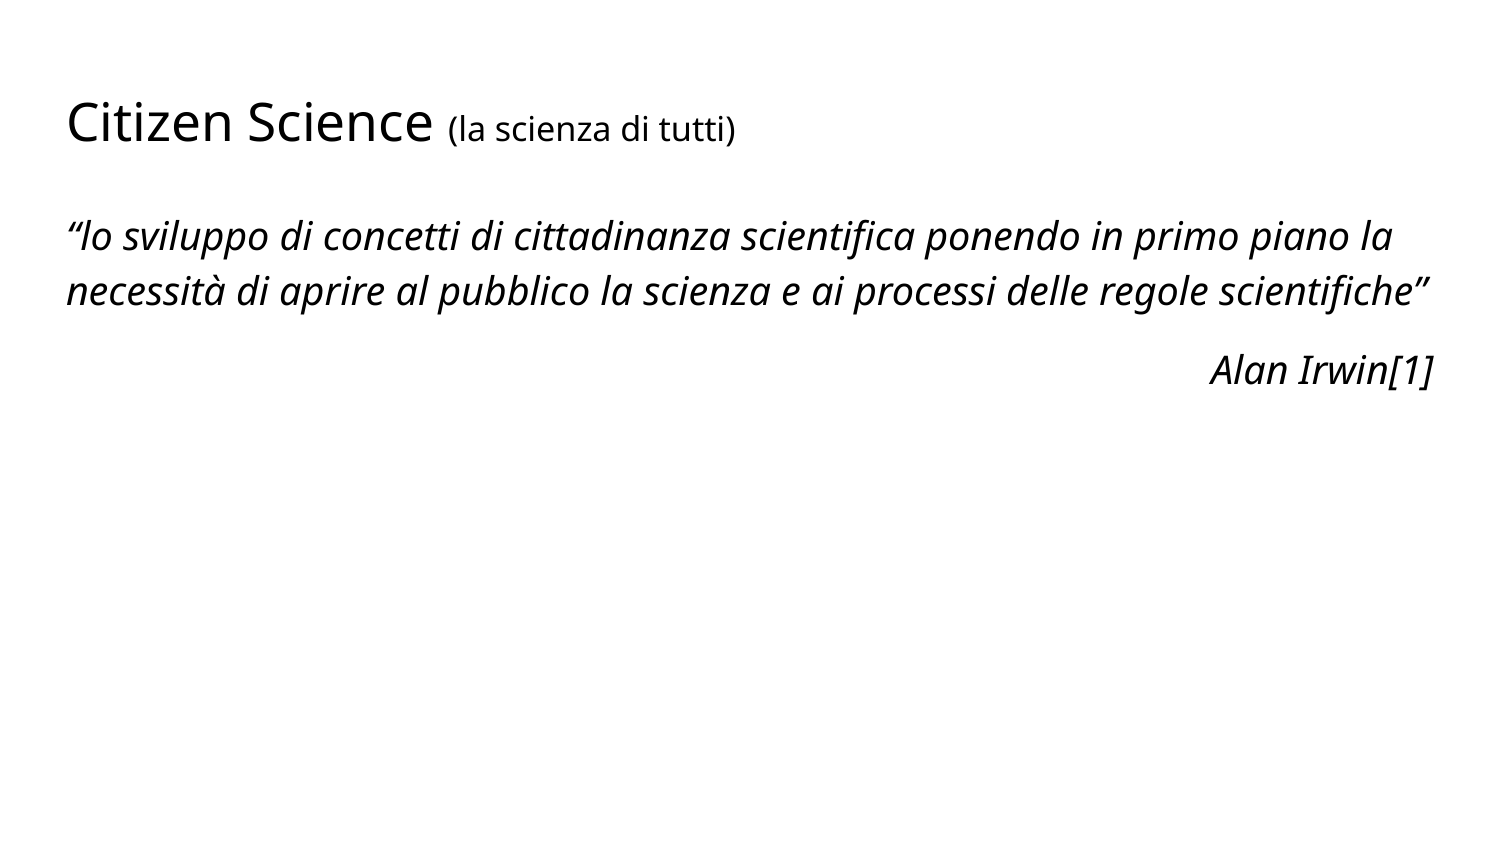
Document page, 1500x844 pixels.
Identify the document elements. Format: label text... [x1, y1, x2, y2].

list “lo sviluppo di concetti di cittadinanza scientifica ponendo in primo piano la necessità di aprire al pubblico la scienza e ai processi delle regole scientifiche” Alan Irwin[1] [51, 189, 1449, 750]
title Citizen Science (la scienza di tutti) [51, 72, 1449, 167]
